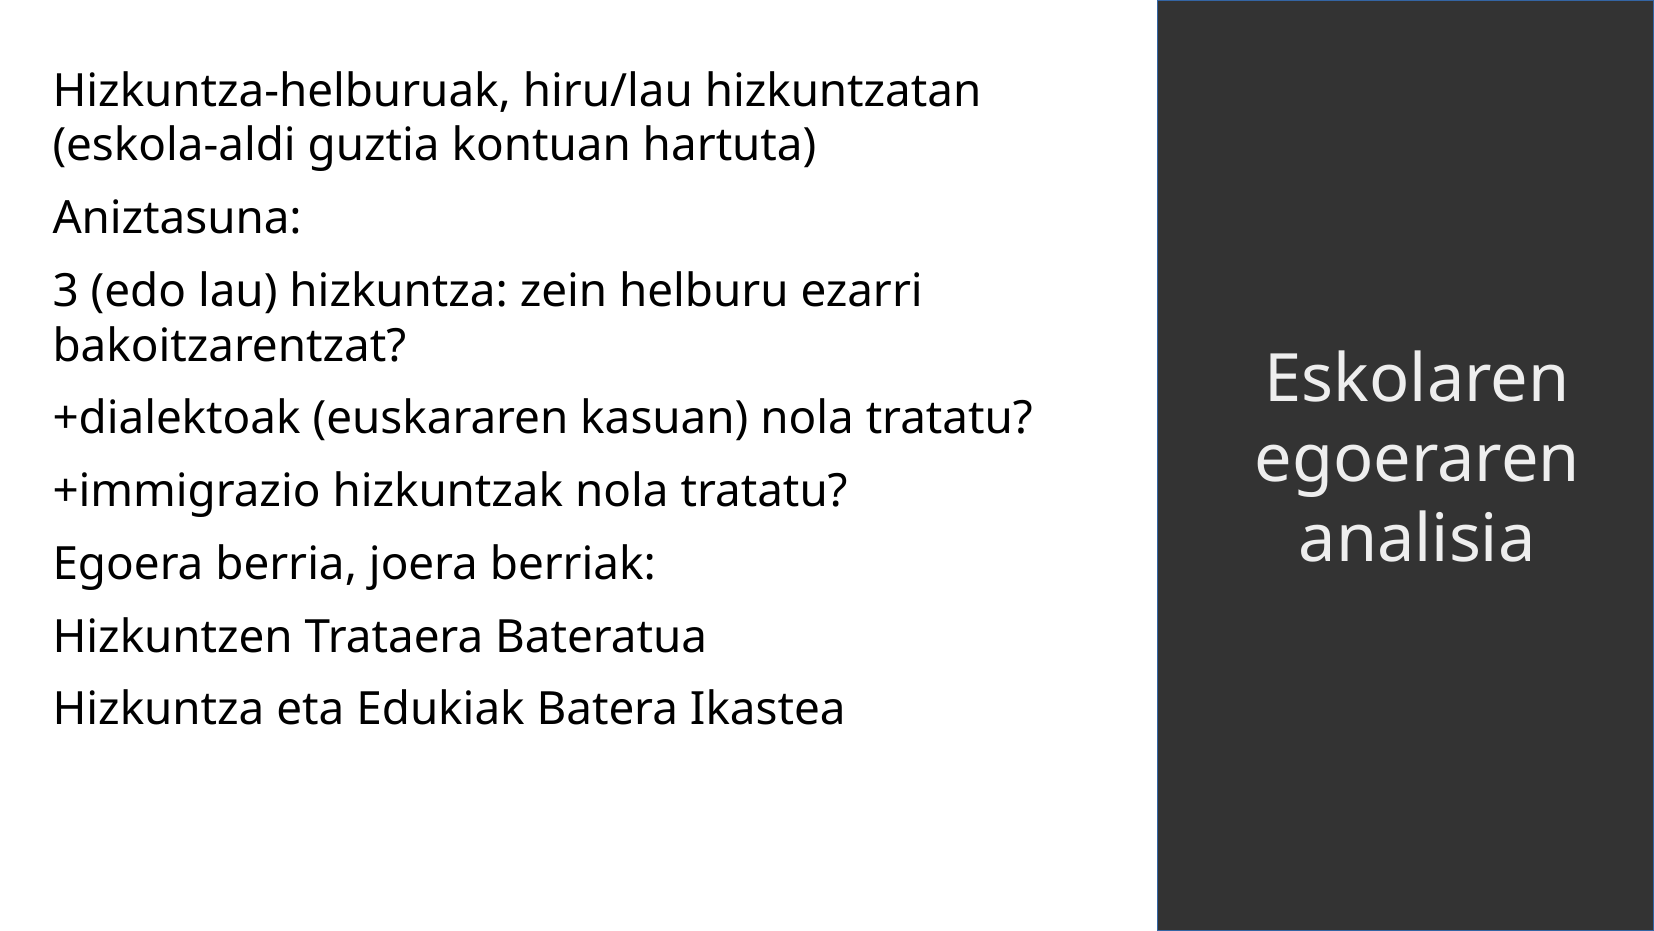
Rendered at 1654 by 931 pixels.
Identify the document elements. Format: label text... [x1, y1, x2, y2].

list Hizkuntza-helburuak, hiru/lau hizkuntzatan (eskola-aldi guztia kontuan hartuta) Aniztasuna: 3 (edo lau) hizkuntza: zein helburu ezarri bakoitzarentzat? +dialektoak (euskararen kasuan) nola tratatu? +immigrazio hizkuntzak nola tratatu? Egoera berria, joera berriak: Hizkuntzen Trataera Bateratua Hizkuntza eta Edukiak Batera Ikastea [37, 52, 1123, 863]
title Eskolaren egoeraren analisia [1216, 47, 1619, 862]
